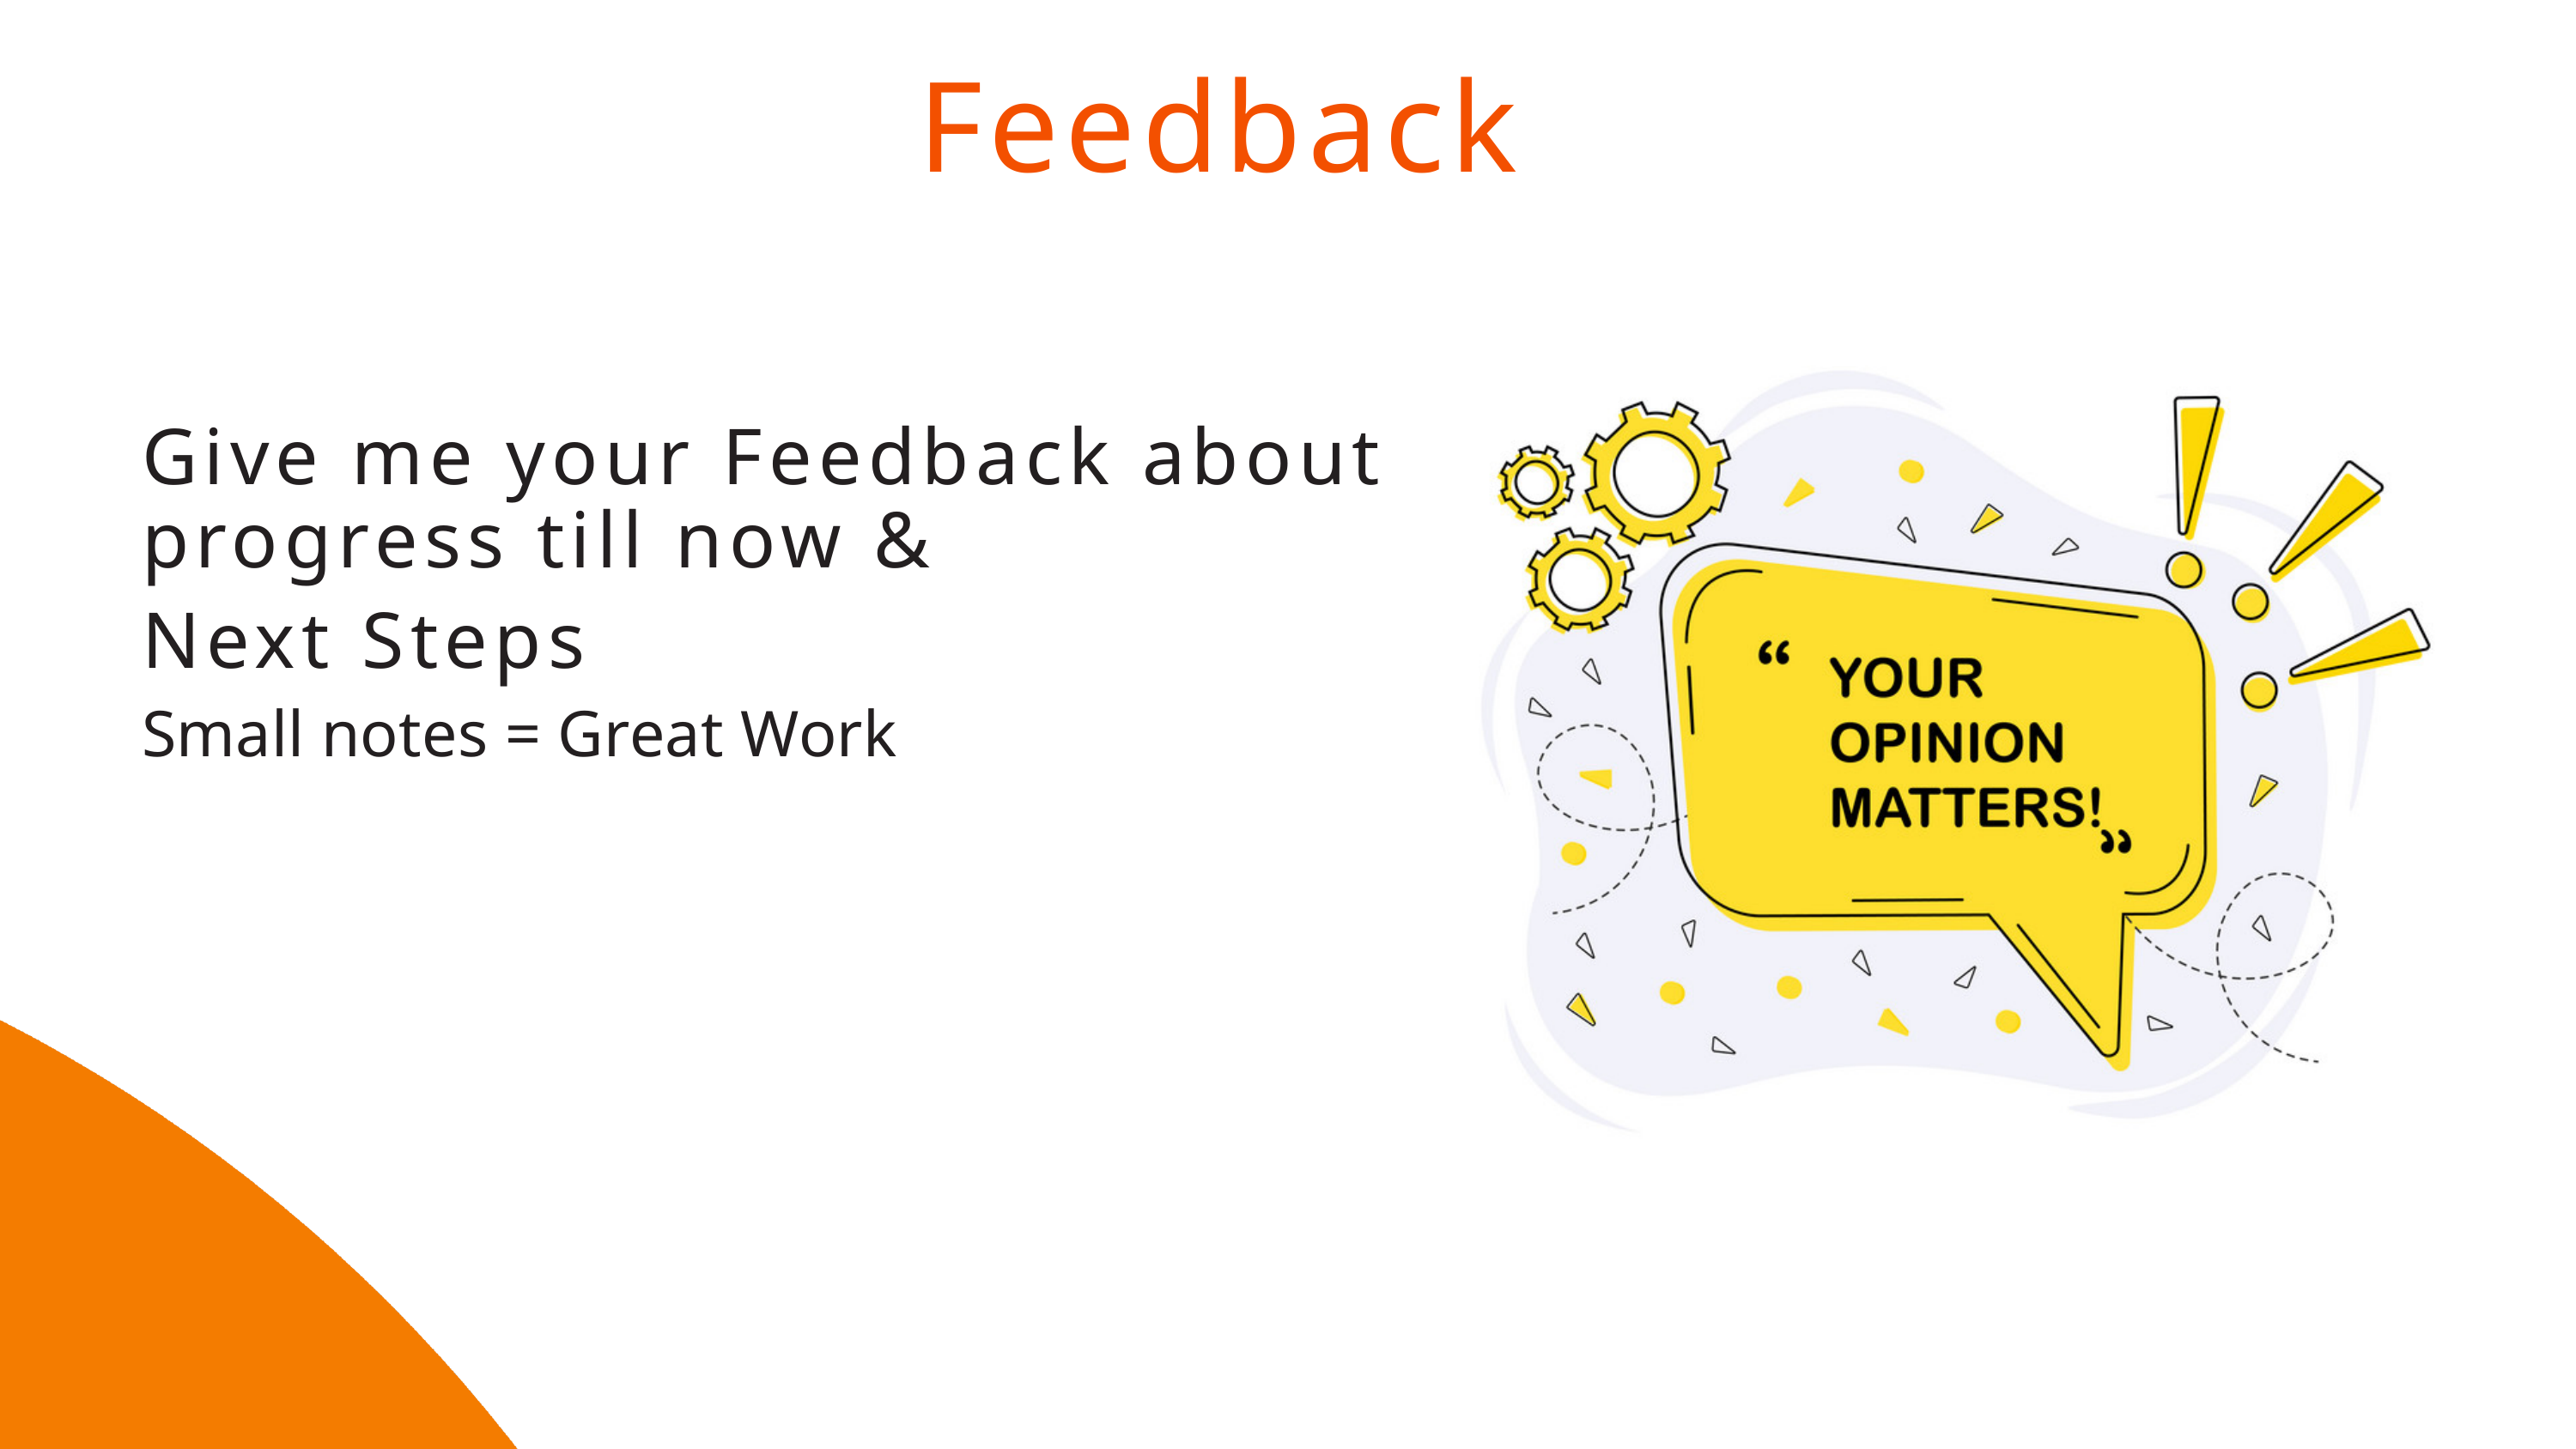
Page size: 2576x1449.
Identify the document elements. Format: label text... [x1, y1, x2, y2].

text_box Give me your Feedback about progress till now & Next Steps Small notes = Great Work [129, 411, 1741, 780]
text_box Feedback [264, 47, 2172, 197]
picture [1254, 291, 2576, 1158]
text_box [0, 852, 838, 1449]
